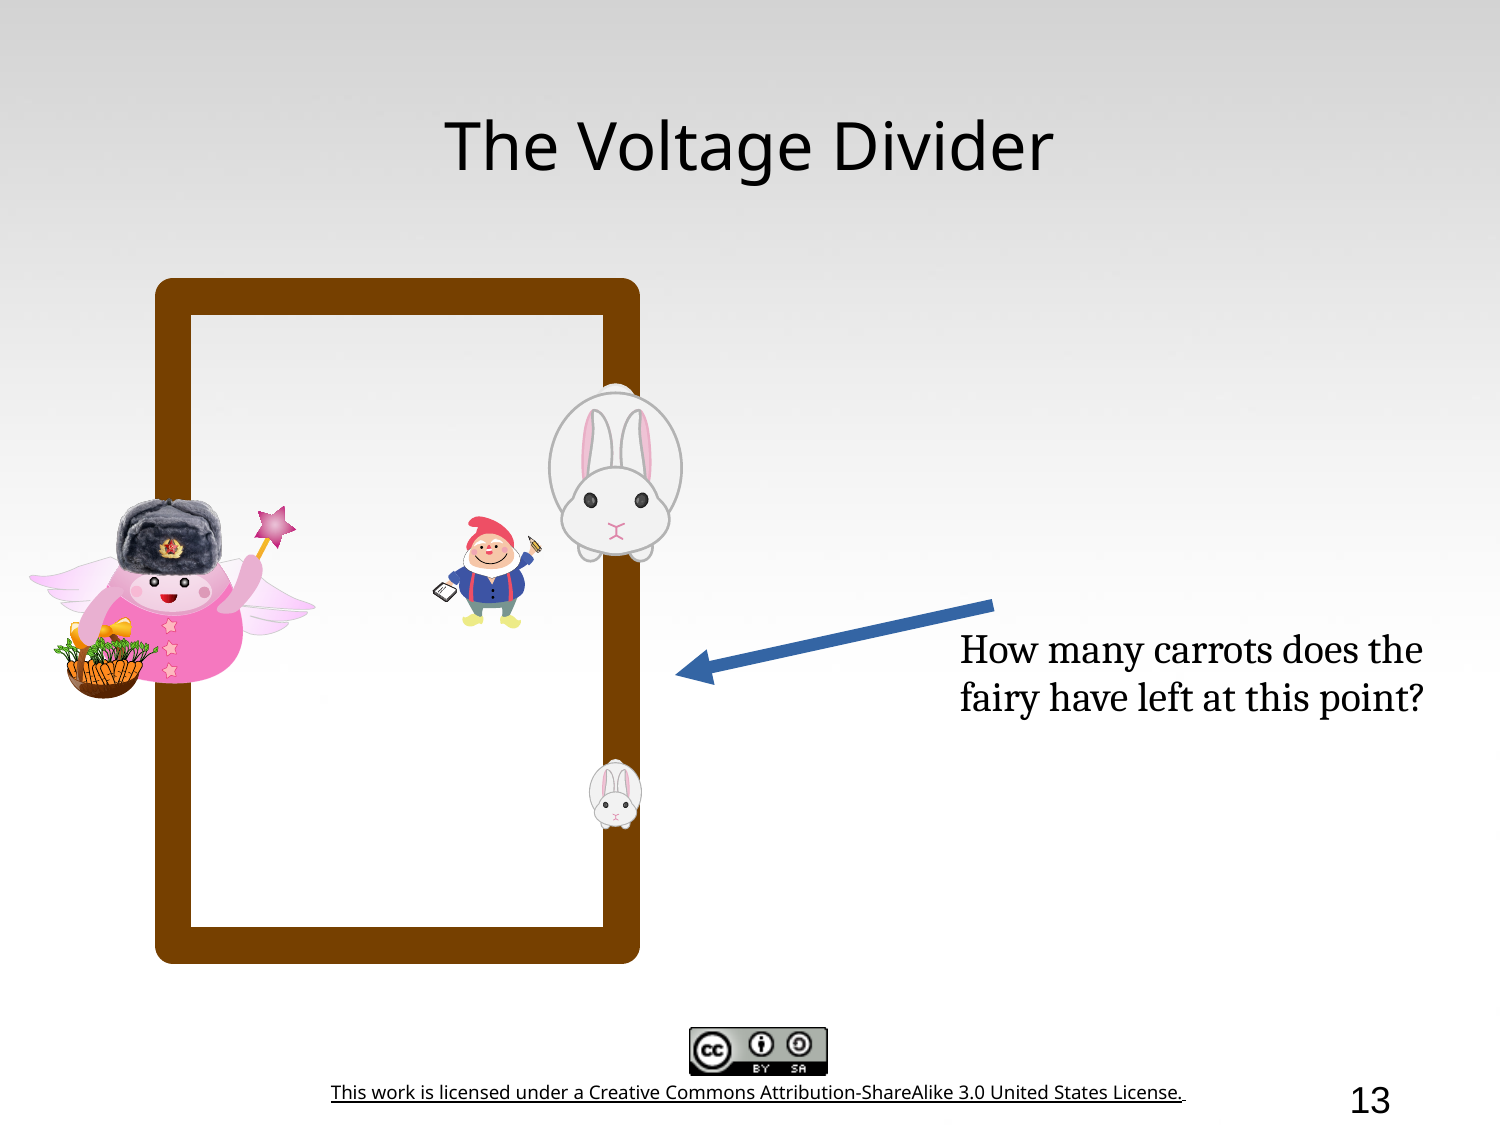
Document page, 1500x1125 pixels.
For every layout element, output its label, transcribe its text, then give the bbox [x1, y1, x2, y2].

title The Voltage Divider [112, 49, 1388, 238]
picture [0, 0, 1500, 1125]
text_box How many carrots does the fairy have left at this point? [945, 618, 1471, 767]
